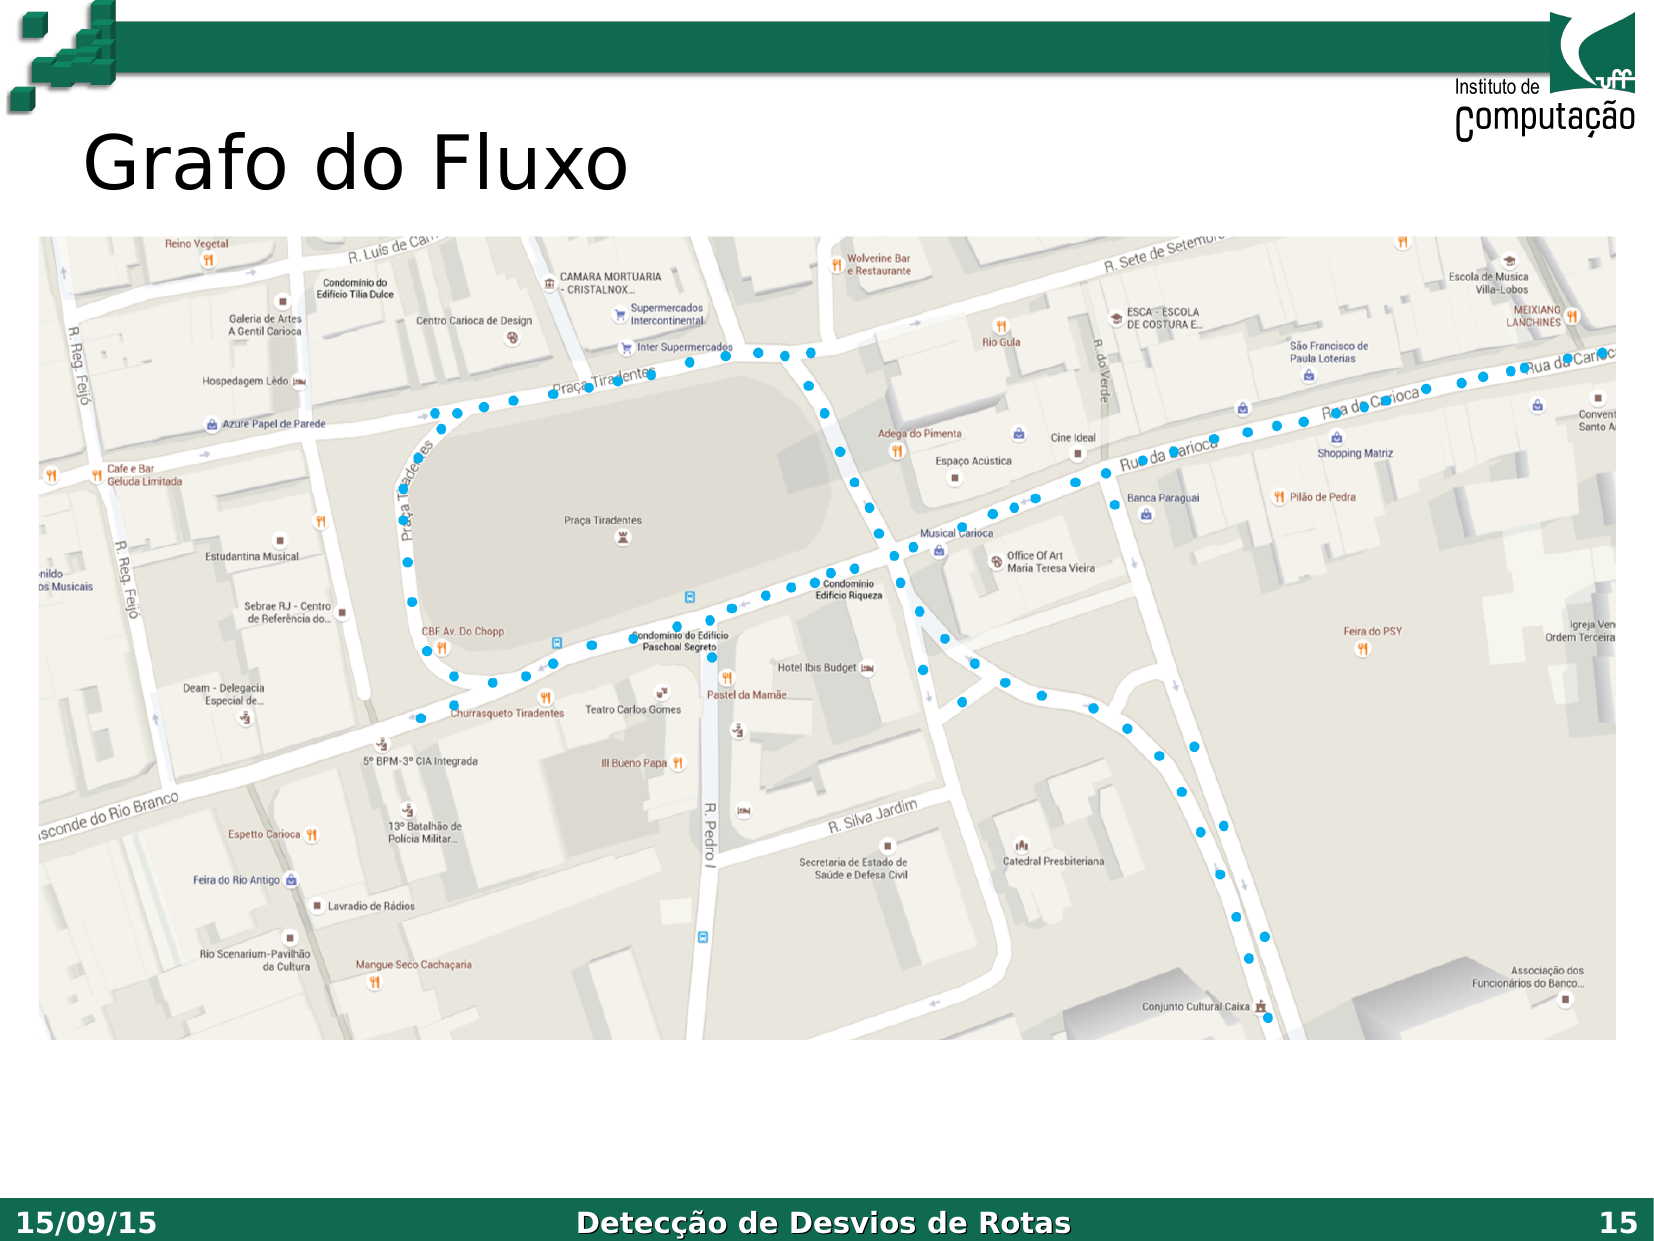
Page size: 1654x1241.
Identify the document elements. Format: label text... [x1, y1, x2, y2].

picture [0, 1198, 1654, 1241]
picture [38, 236, 1616, 1041]
picture [0, 0, 1654, 166]
title Grafo do Fluxo [82, 70, 1571, 236]
